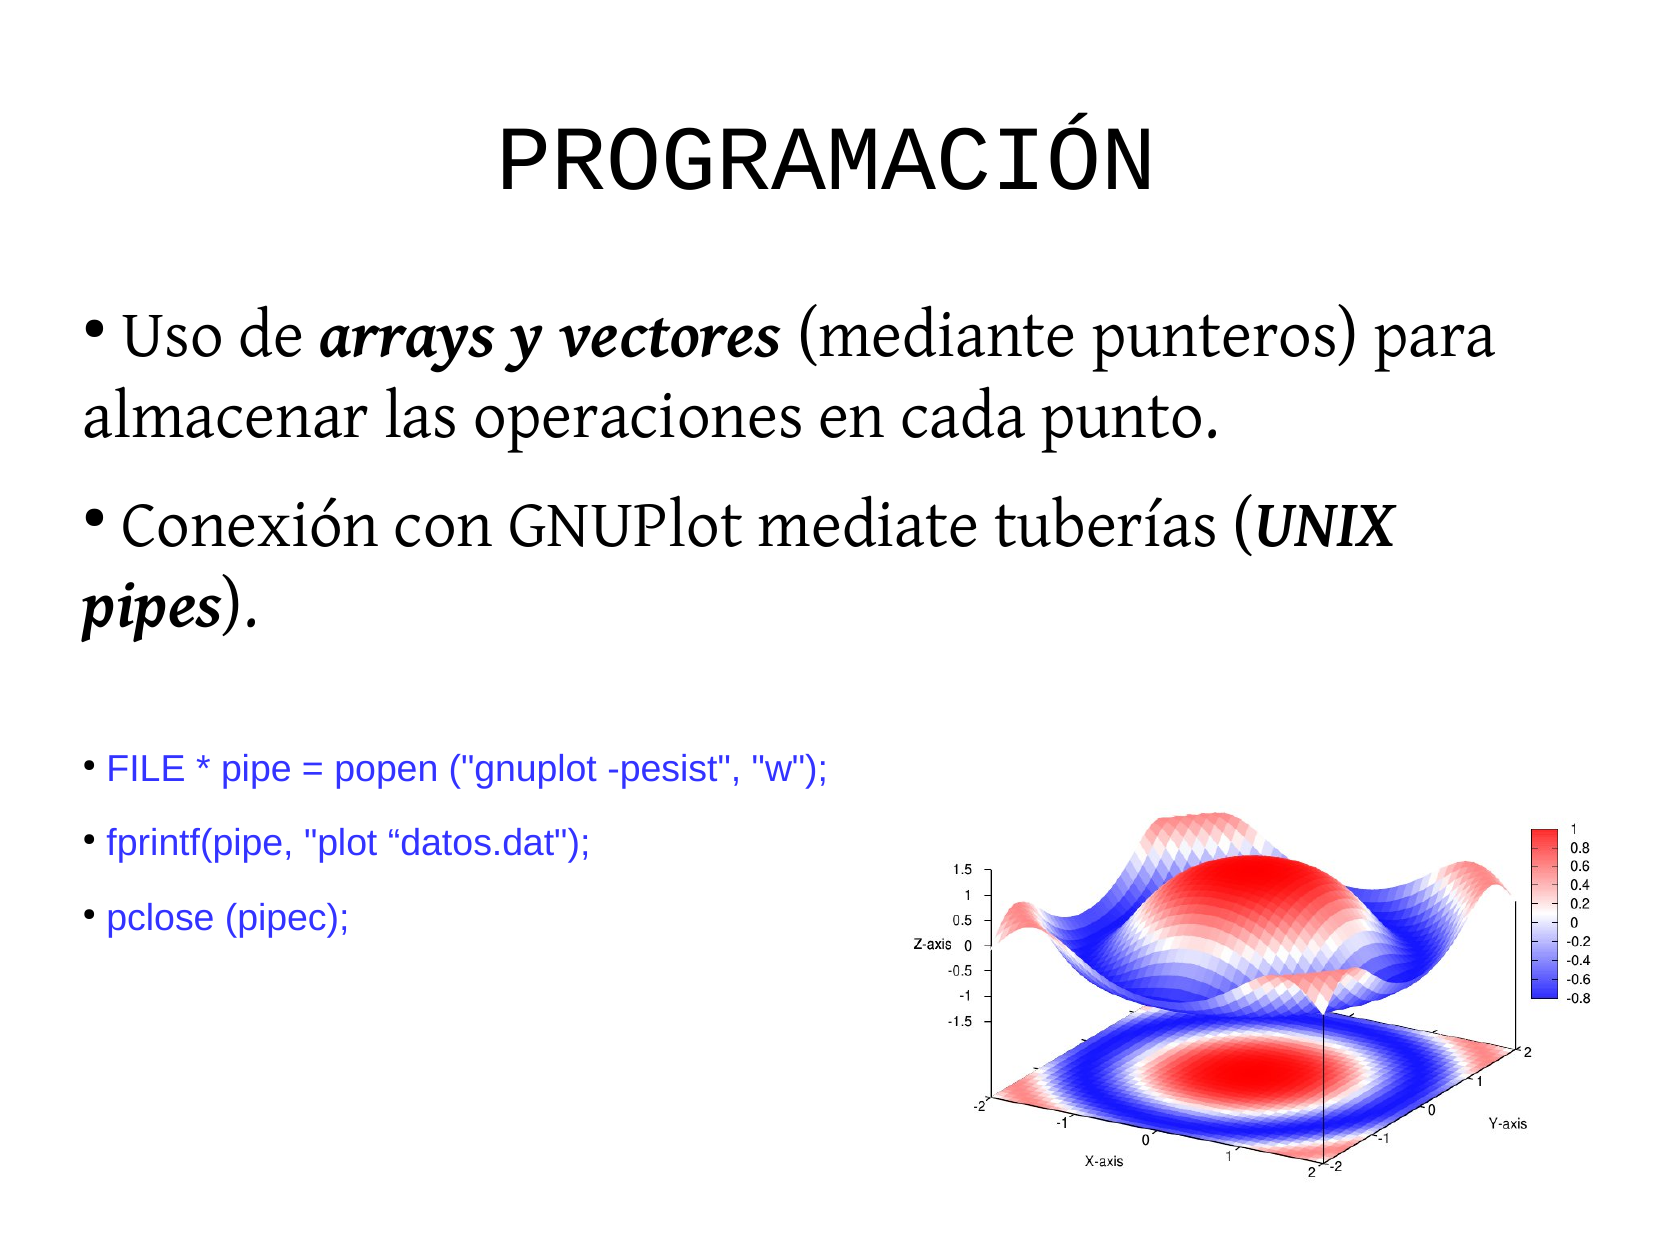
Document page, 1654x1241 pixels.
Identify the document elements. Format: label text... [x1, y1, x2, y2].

list Uso de arrays y vectores (mediante punteros) para almacenar las operaciones en cada punto. Conexión con GNUPlot mediate tuberías (UNIX pipes). FILE * pipe = popen ("gnuplot -pesist", "w"); fprintf(pipe, "plot “datos.dat"); pclose (pipec); [82, 290, 1571, 1010]
title PROGRAMACIÓN [82, 49, 1571, 257]
picture [909, 755, 1595, 1183]
